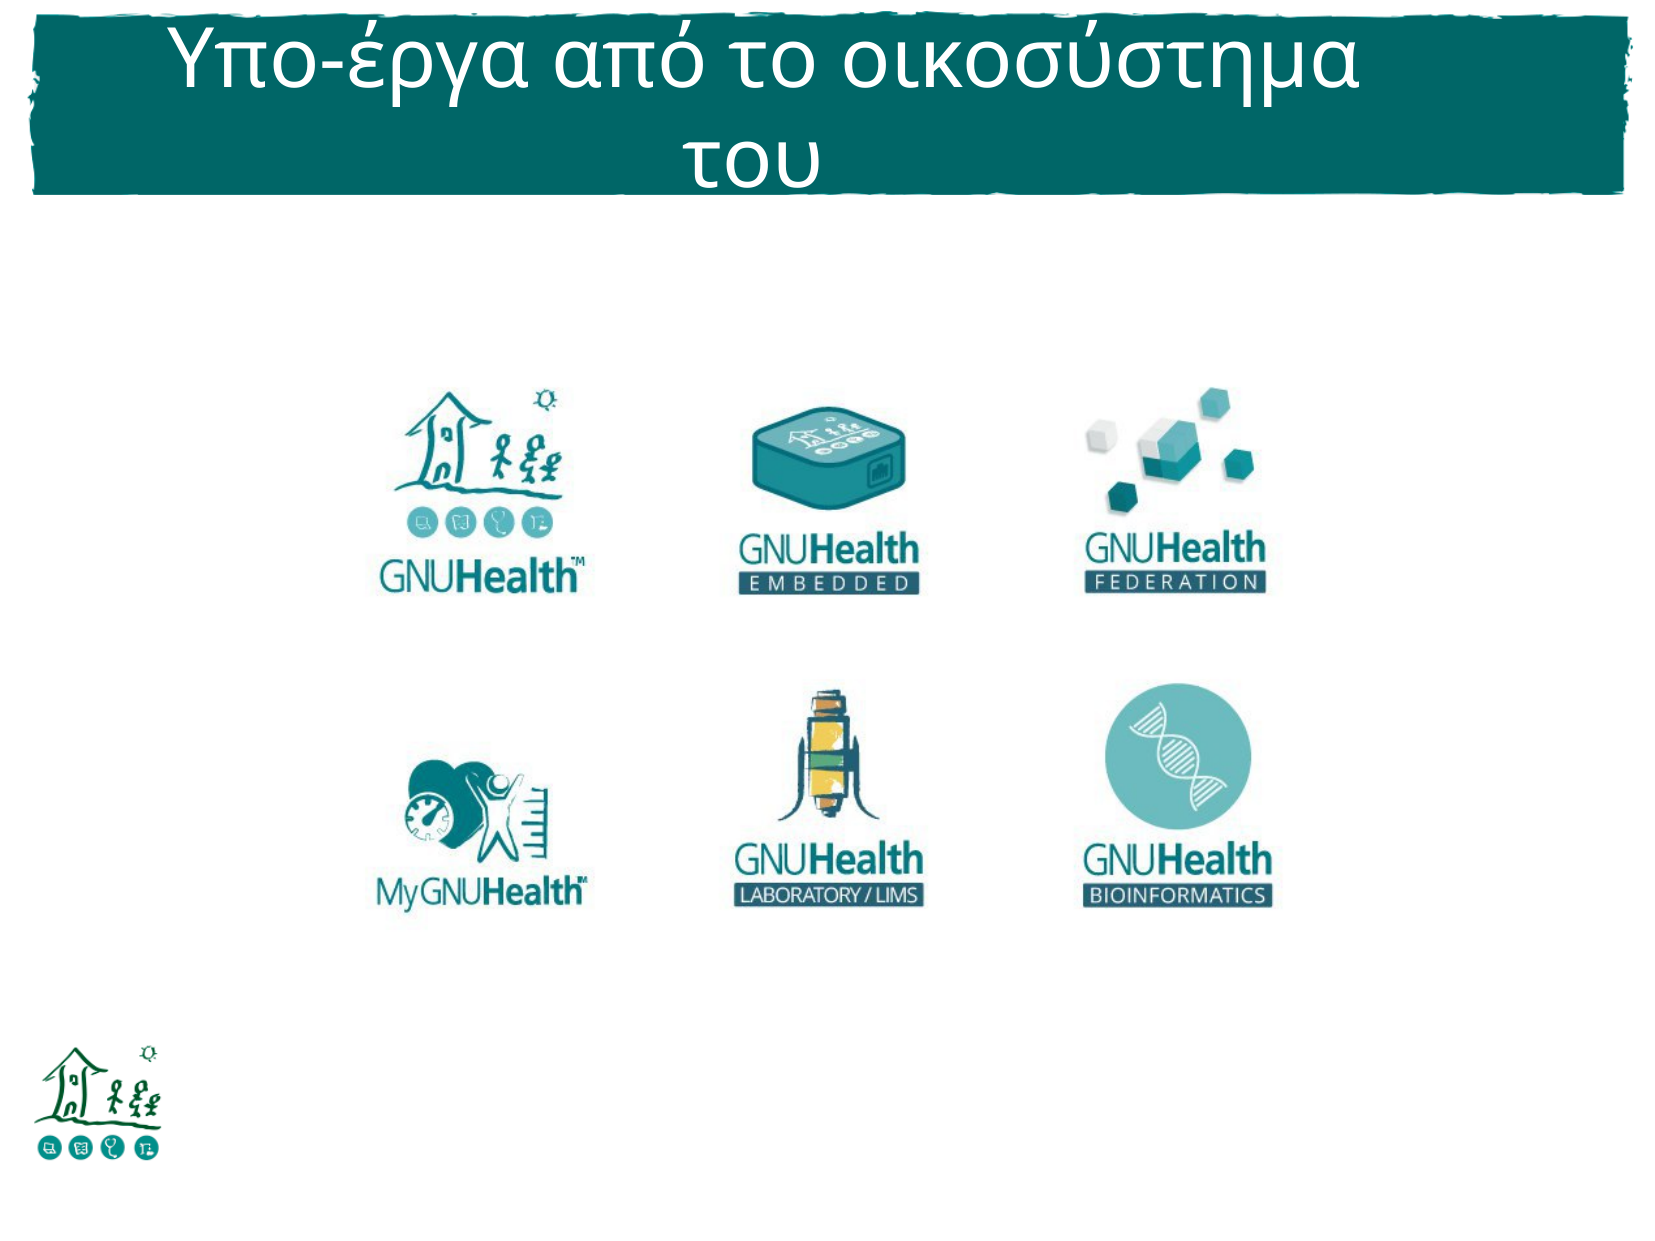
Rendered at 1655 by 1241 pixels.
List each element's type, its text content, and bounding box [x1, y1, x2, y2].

text_box Υπο-έργα από το οικοσύστημα του GNU Health [165, 3, 1506, 213]
picture [0, 0, 1654, 1211]
